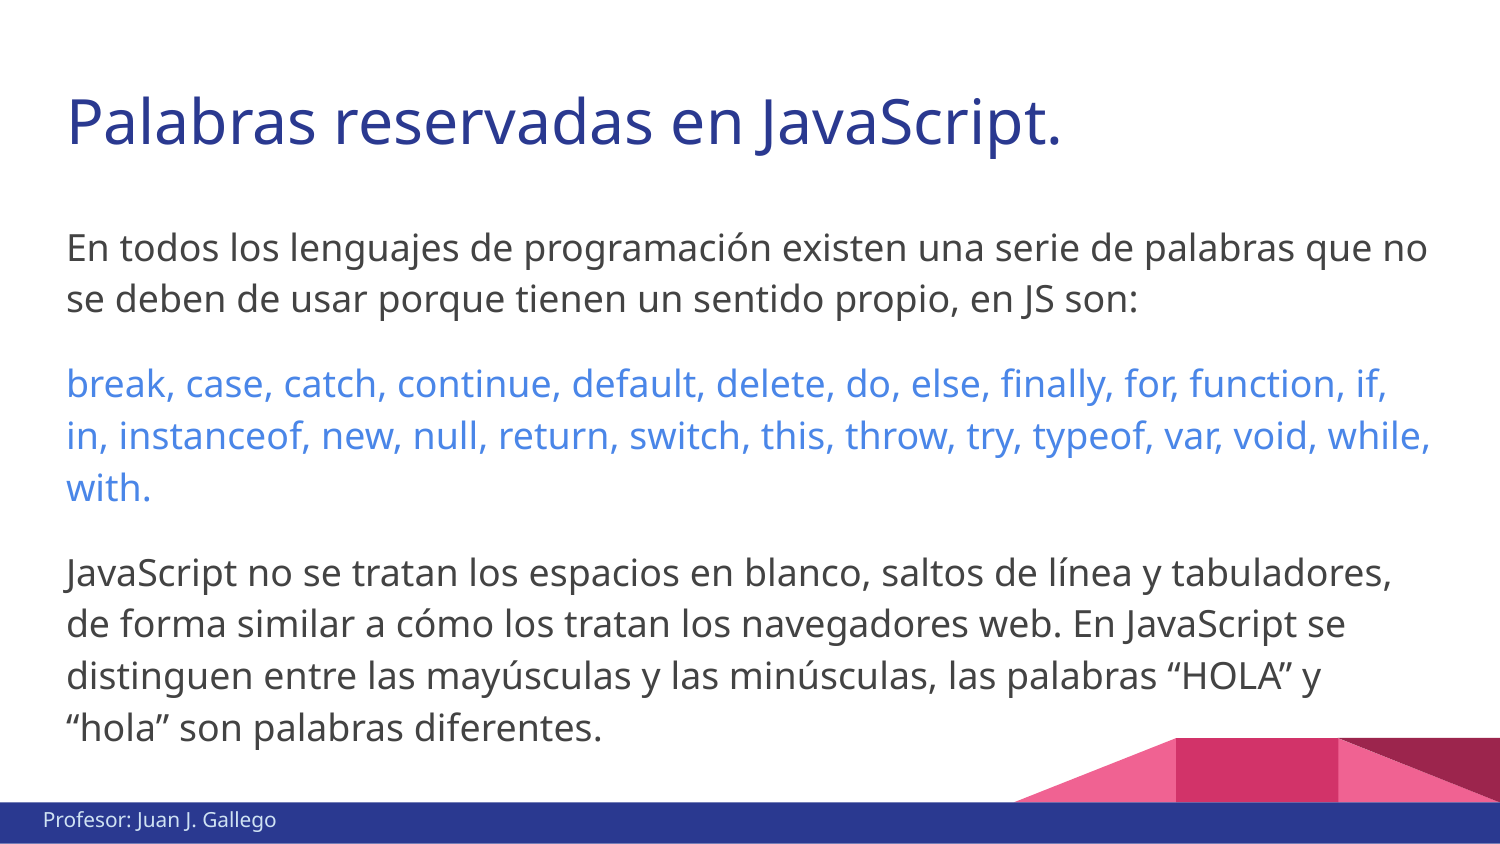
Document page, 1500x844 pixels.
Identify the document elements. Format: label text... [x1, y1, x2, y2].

title Palabras reservadas en JavaScript. [51, 67, 1449, 167]
list En todos los lenguajes de programación existen una serie de palabras que no se deben de usar porque tienen un sentido propio, en JS son: break, case, catch, continue, default, delete, do, else, finally, for, function, if, in, instanceof, new, null, return, switch, this, throw, try, typeof, var, void, while, with. JavaScript no se tratan los espacios en blanco, saltos de línea y tabuladores, de forma similar a cómo los tratan los navegadores web. En JavaScript se distinguen entre las mayúsculas y las minúsculas, las palabras “HOLA” y “hola” son palabras diferentes. [51, 201, 1449, 750]
